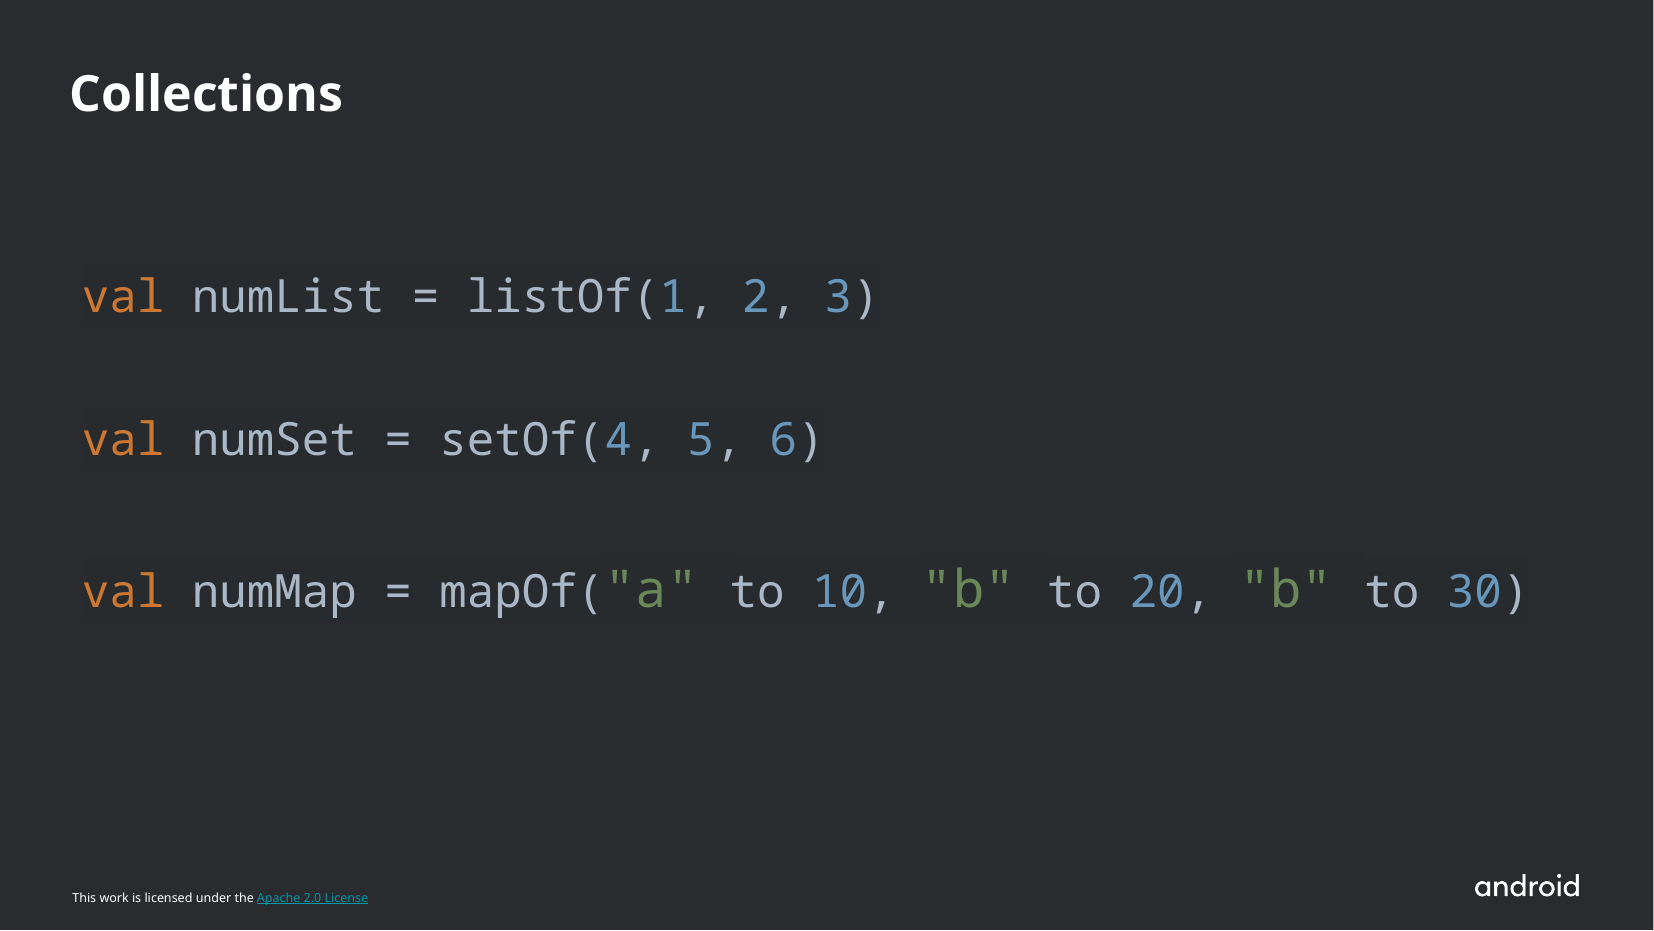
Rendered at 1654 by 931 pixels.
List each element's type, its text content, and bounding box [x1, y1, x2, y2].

table_header val numList = listOf(1, 2, 3) val numSet = setOf(4, 5, 6) val numMap = mapOf("a" to 10, "b" to 20, "b" to 30) [72, 243, 1640, 692]
text_box Collections [54, 46, 966, 179]
picture [1485, 870, 1537, 899]
